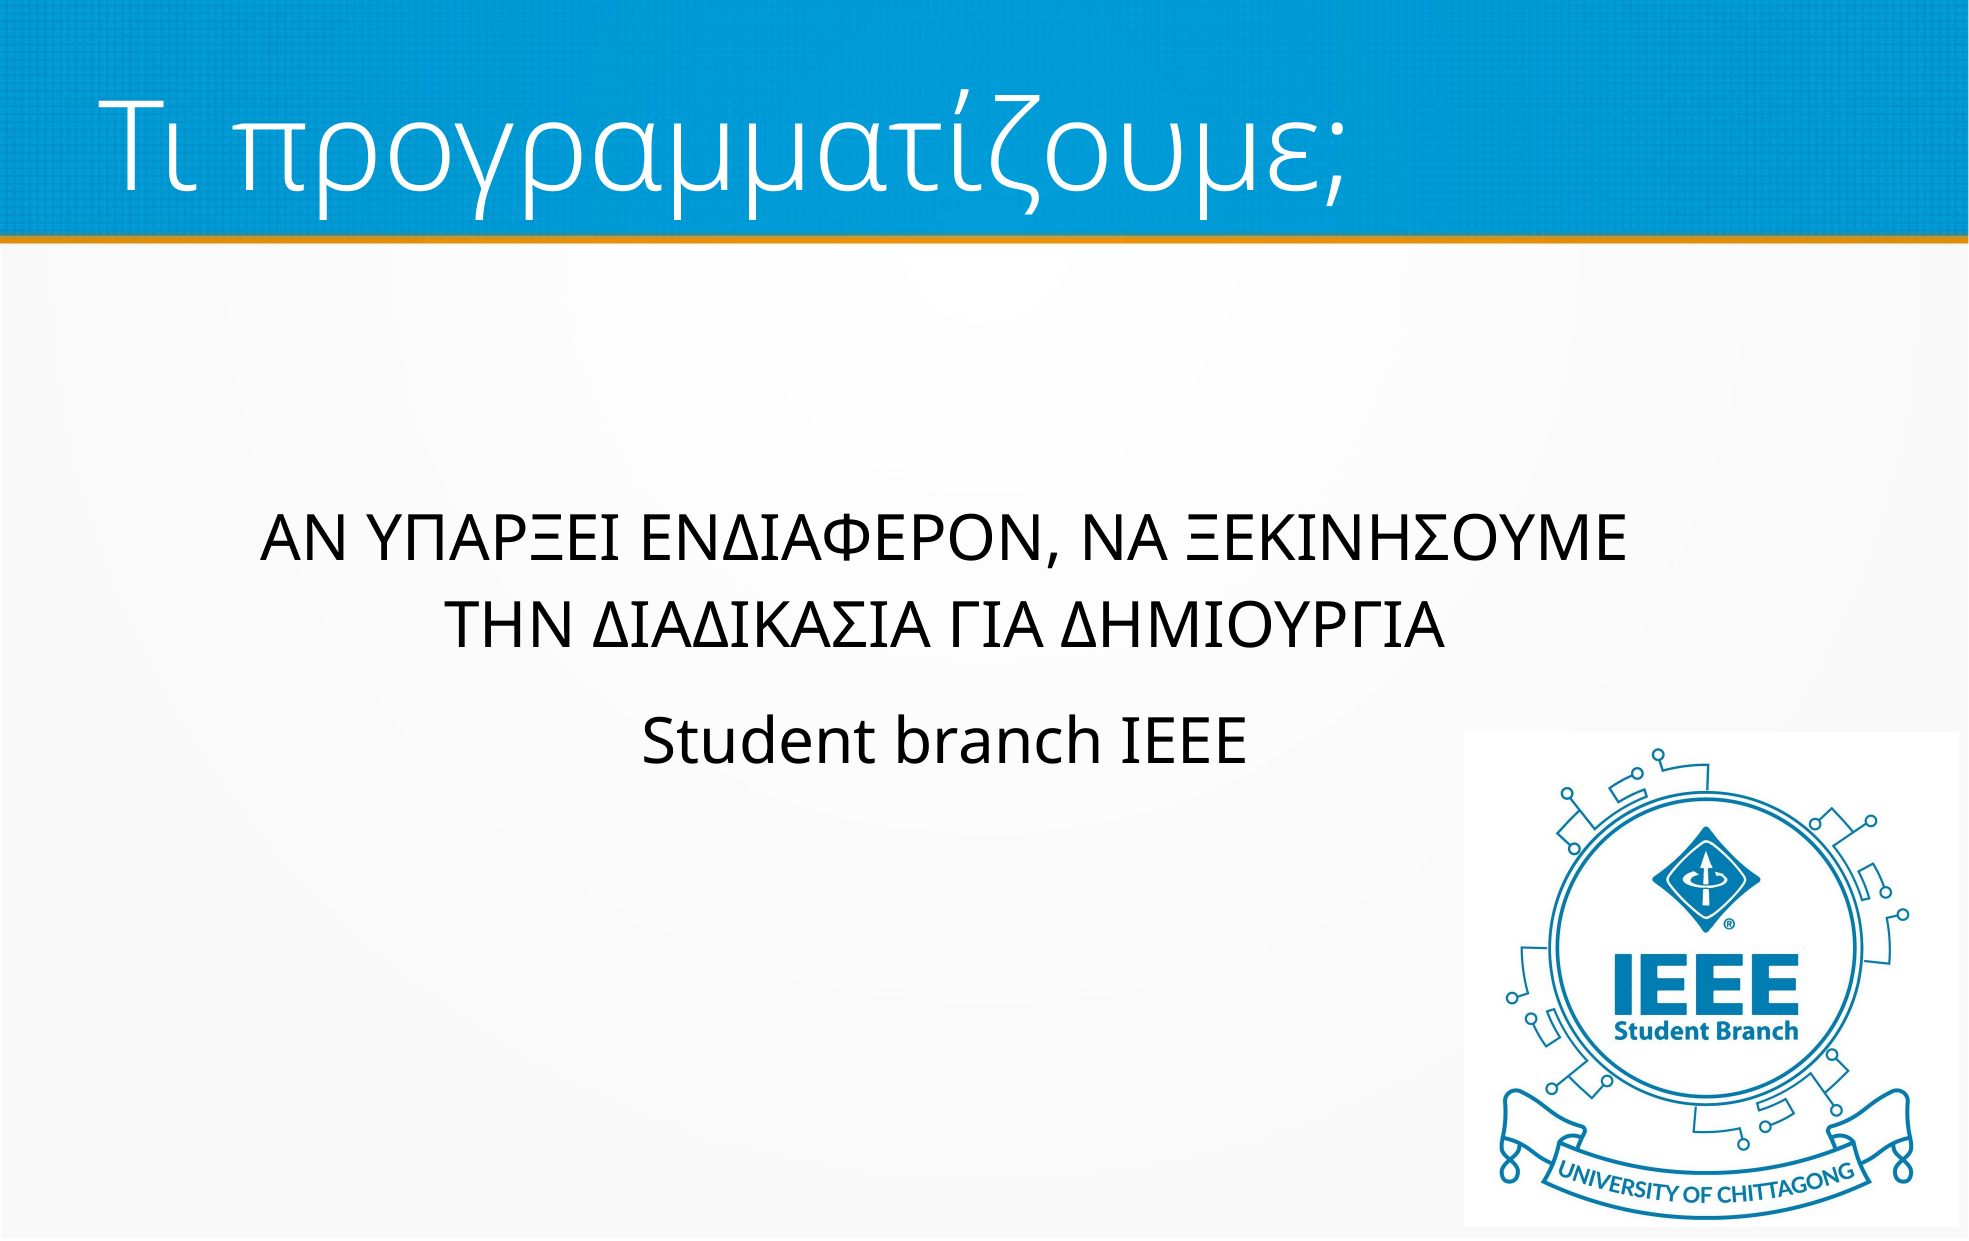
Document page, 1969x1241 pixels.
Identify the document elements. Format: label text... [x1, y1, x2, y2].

title Τι προγραμματίζουμε; [98, 19, 1870, 227]
list ΑΝ ΥΠΑΡΞΕΙ ΕΝΔΙΑΦΕΡΟΝ, ΝΑ ΞΕΚΙΝΗΣΟΥΜΕ ΤΗΝ ΔΙΑΔΙΚΑΣΙΑ ΓΙΑ ΔΗΜΙΟΥΡΓΙΑ Student branch IEEE [186, 492, 1636, 869]
picture [0, 233, 1969, 1241]
